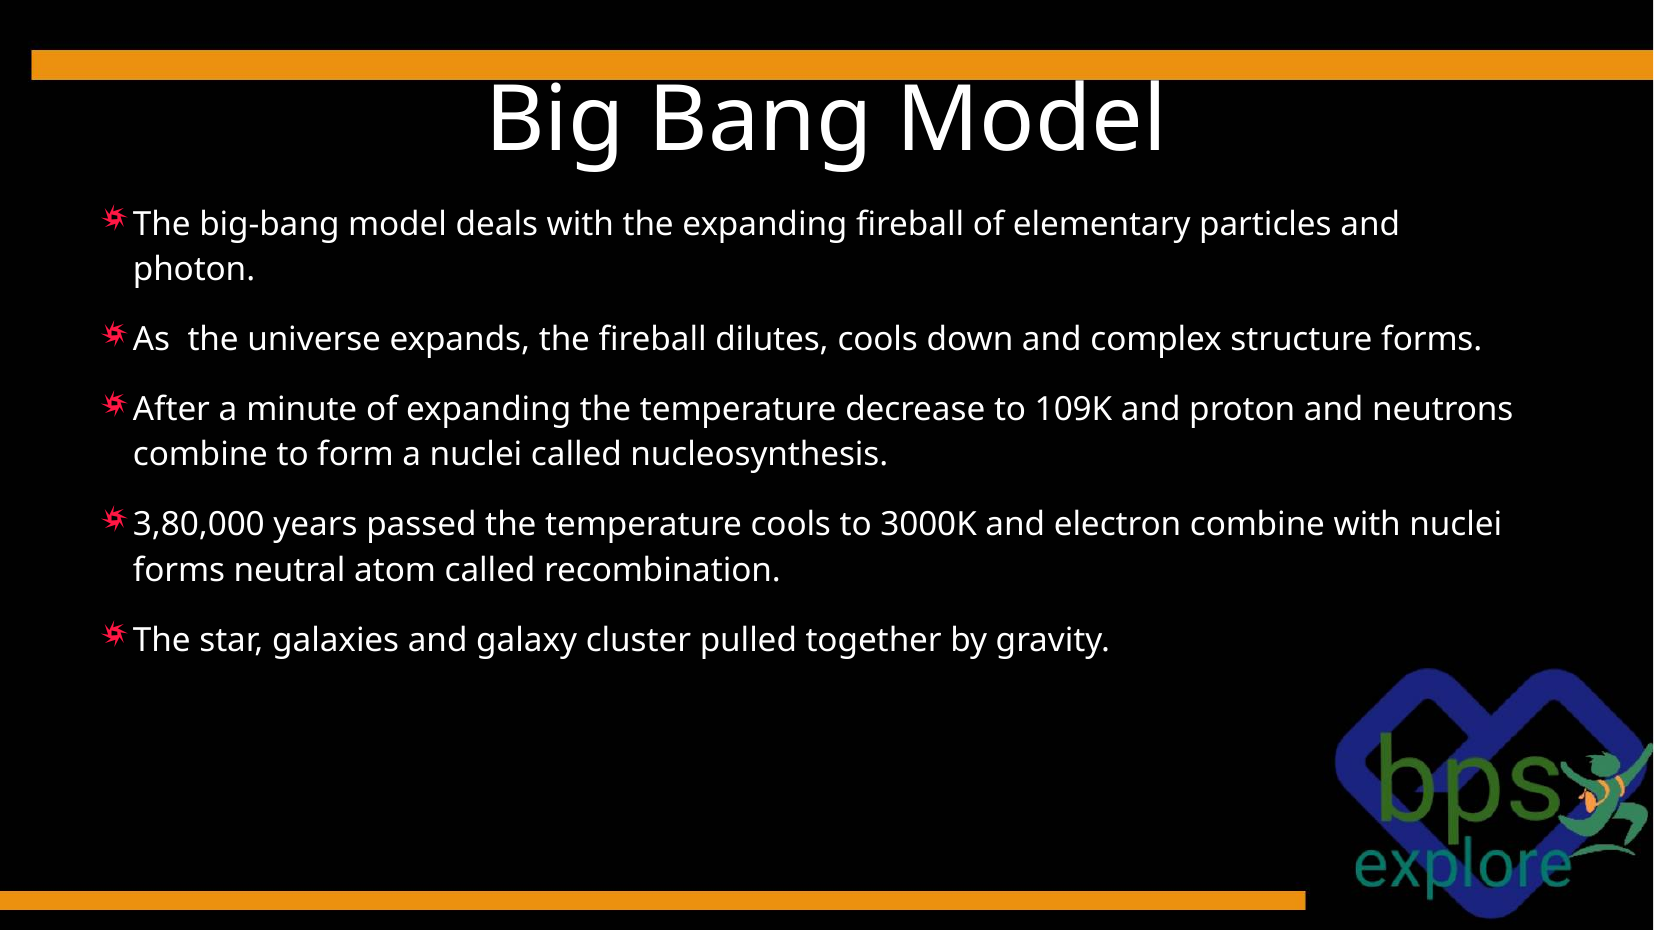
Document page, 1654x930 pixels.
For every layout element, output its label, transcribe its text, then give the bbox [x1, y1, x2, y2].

picture [0, 0, 1654, 930]
title Big Bang Model [82, 37, 1571, 193]
text_box The big-bang model deals with the expanding fireball of elementary particles and photon. As the universe expands, the fireball dilutes, cools down and complex structure forms. After a minute of expanding the temperature decrease to 109K and proton and neutrons combine to form a nuclei called nucleosynthesis. 3,80,000 years passed the temperature cools to 3000K and electron combine with nuclei forms neutral atom called recombination. The star, galaxies and galaxy cluster pulled together by gravity. [82, 192, 1539, 774]
